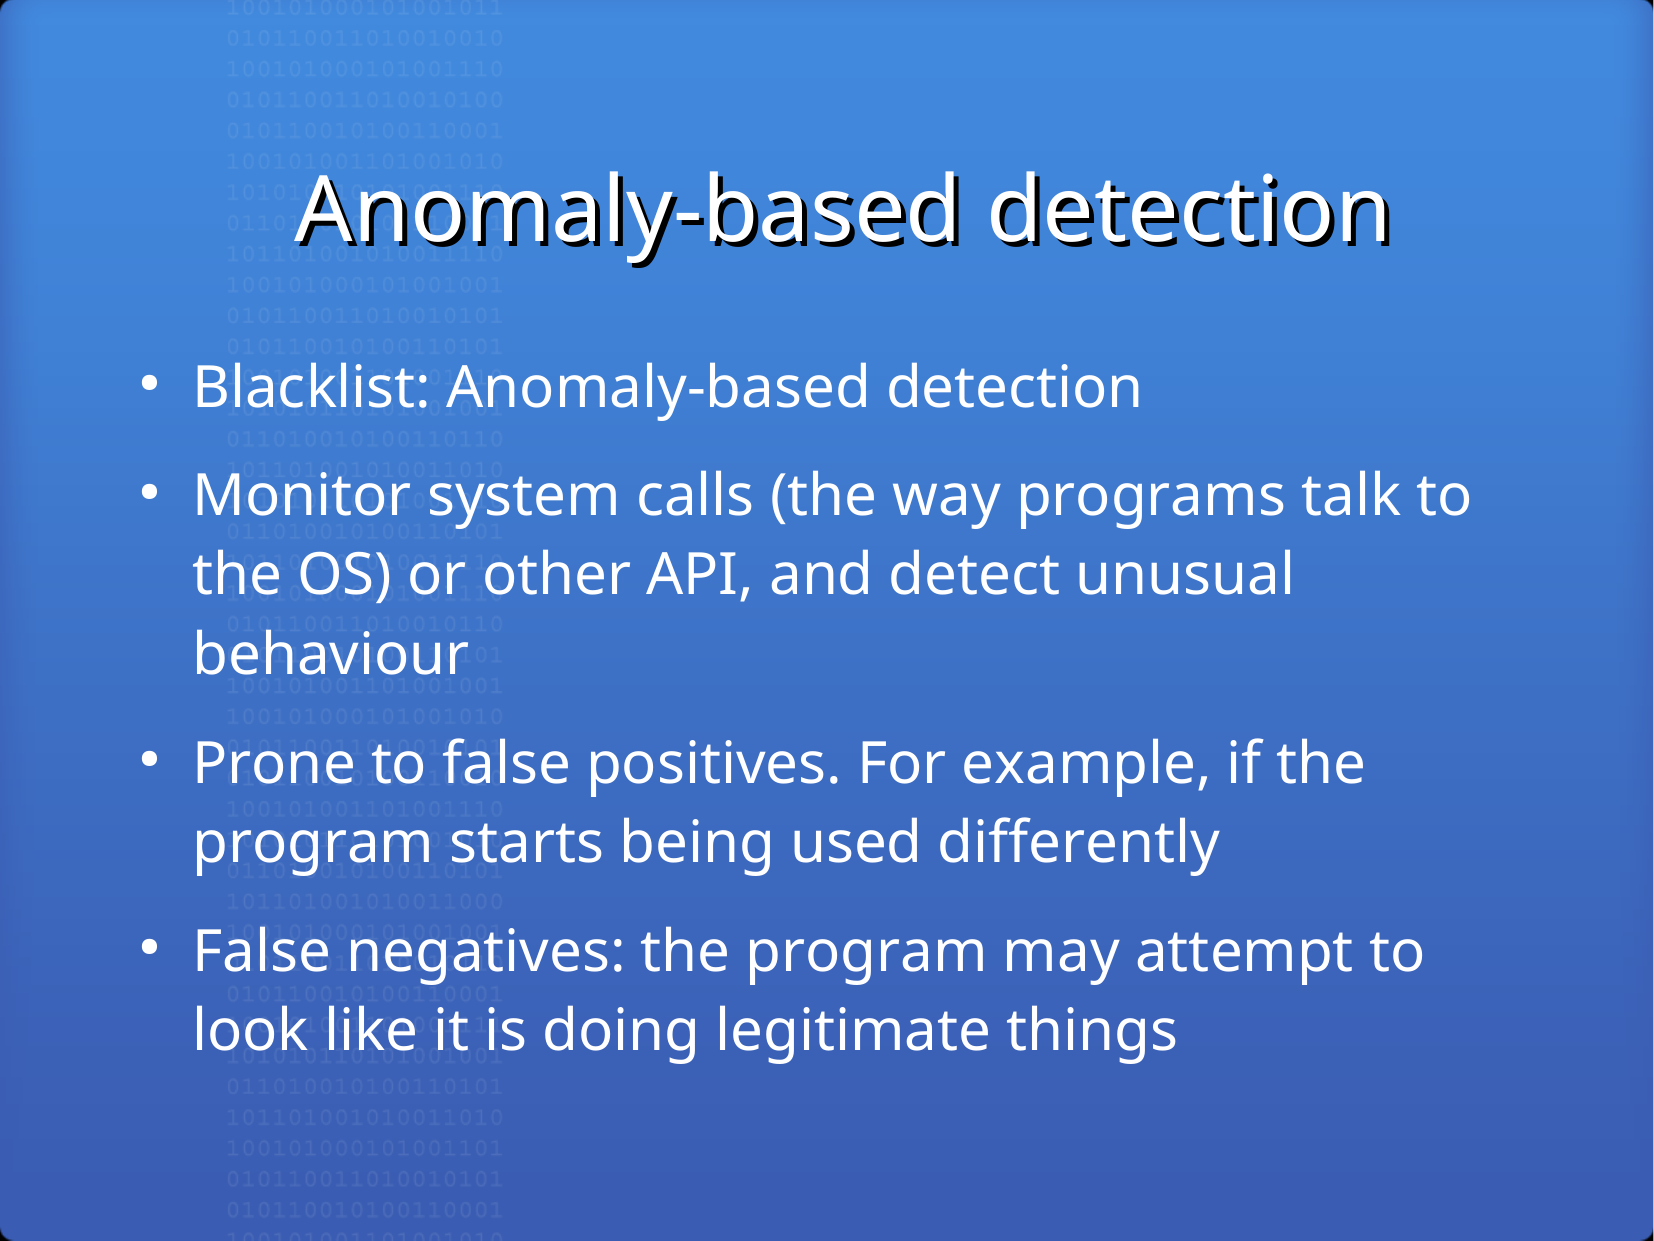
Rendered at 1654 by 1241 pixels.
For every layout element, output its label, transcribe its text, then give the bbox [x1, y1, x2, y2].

list Blacklist: Anomaly-based detection Monitor system calls (the way programs talk to the OS) or other API, and detect unusual behaviour Prone to false positives. For example, if the program starts being used differently False negatives: the program may attempt to look like it is doing legitimate things [121, 344, 1534, 1127]
title Anomaly-based detection [121, 102, 1534, 310]
picture [0, 0, 1654, 1241]
